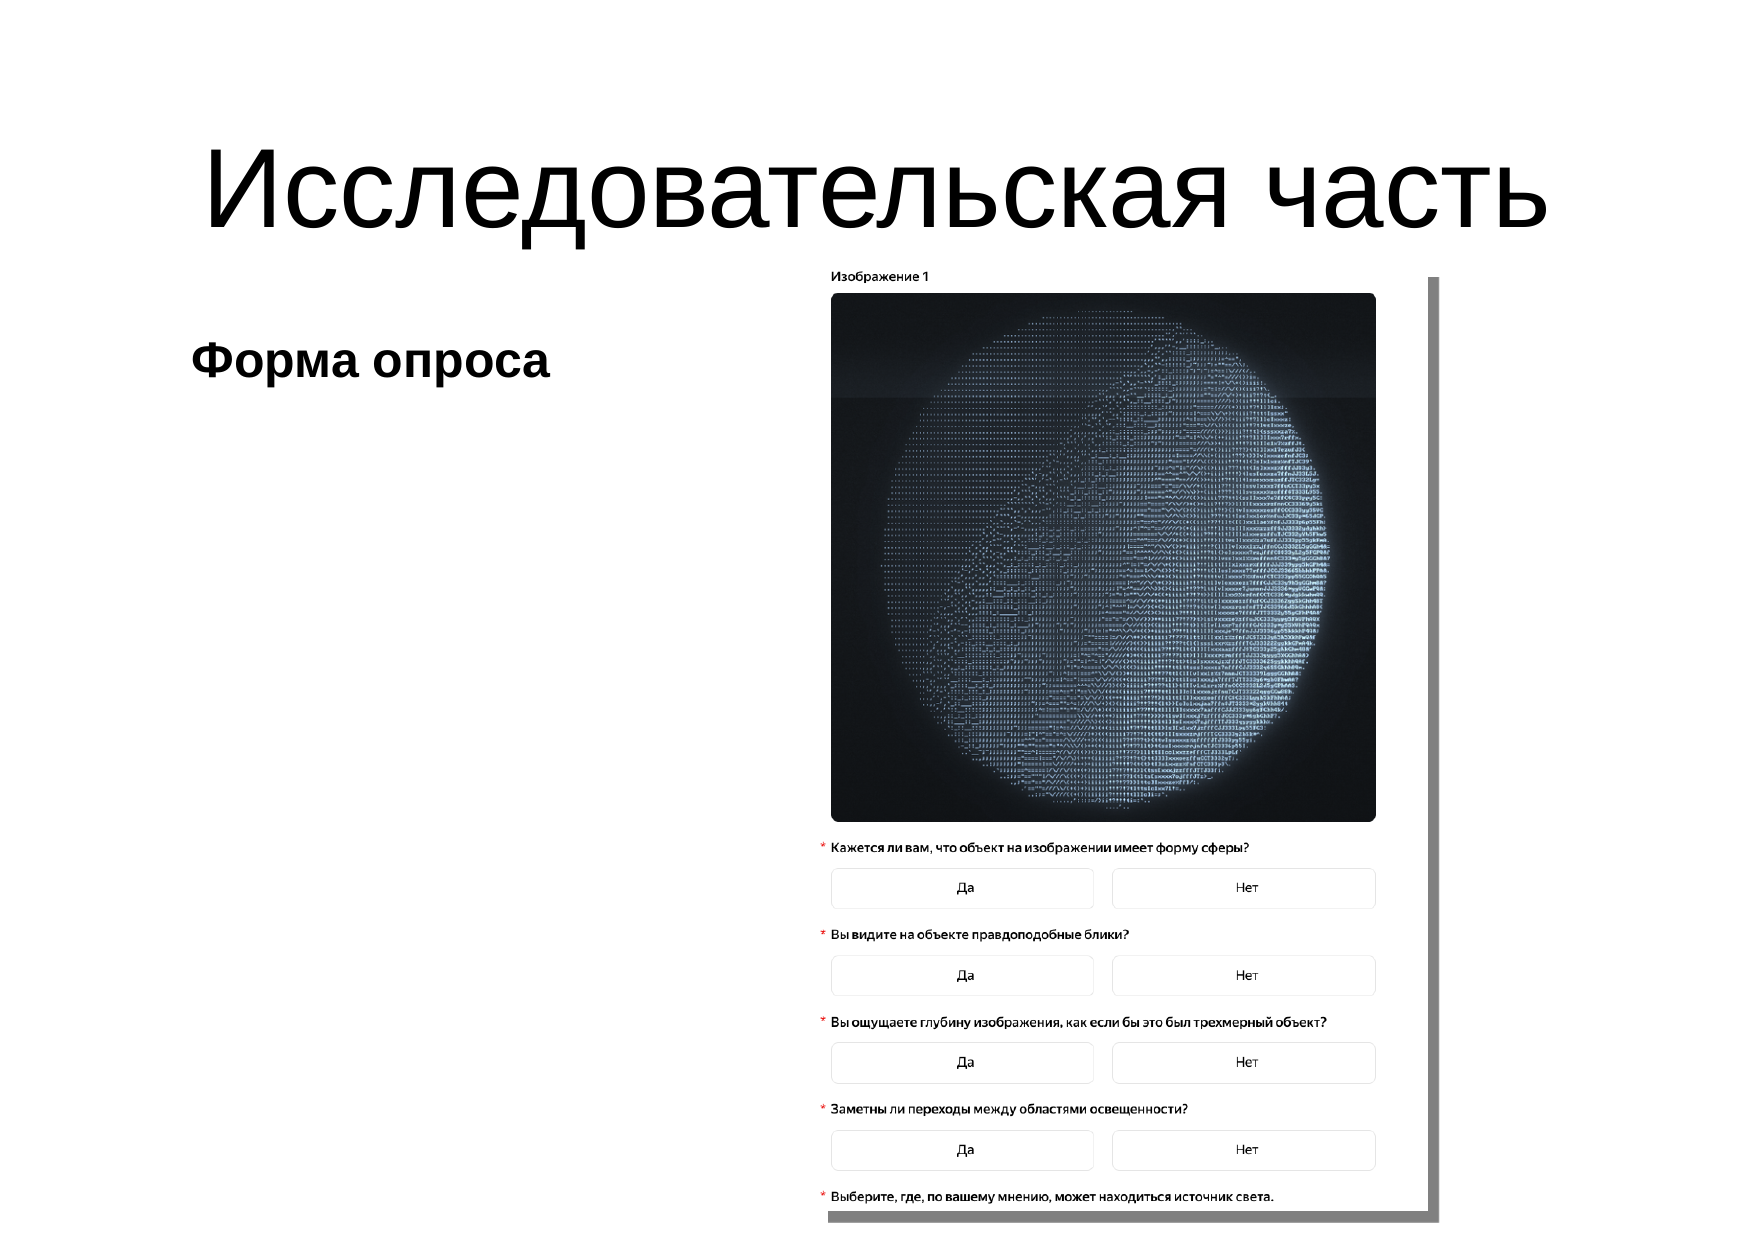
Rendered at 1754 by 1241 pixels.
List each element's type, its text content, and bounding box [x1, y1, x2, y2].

text_box Форма опроса [177, 324, 768, 452]
picture [816, 265, 1428, 1211]
title Исследовательская часть [0, 52, 1754, 325]
